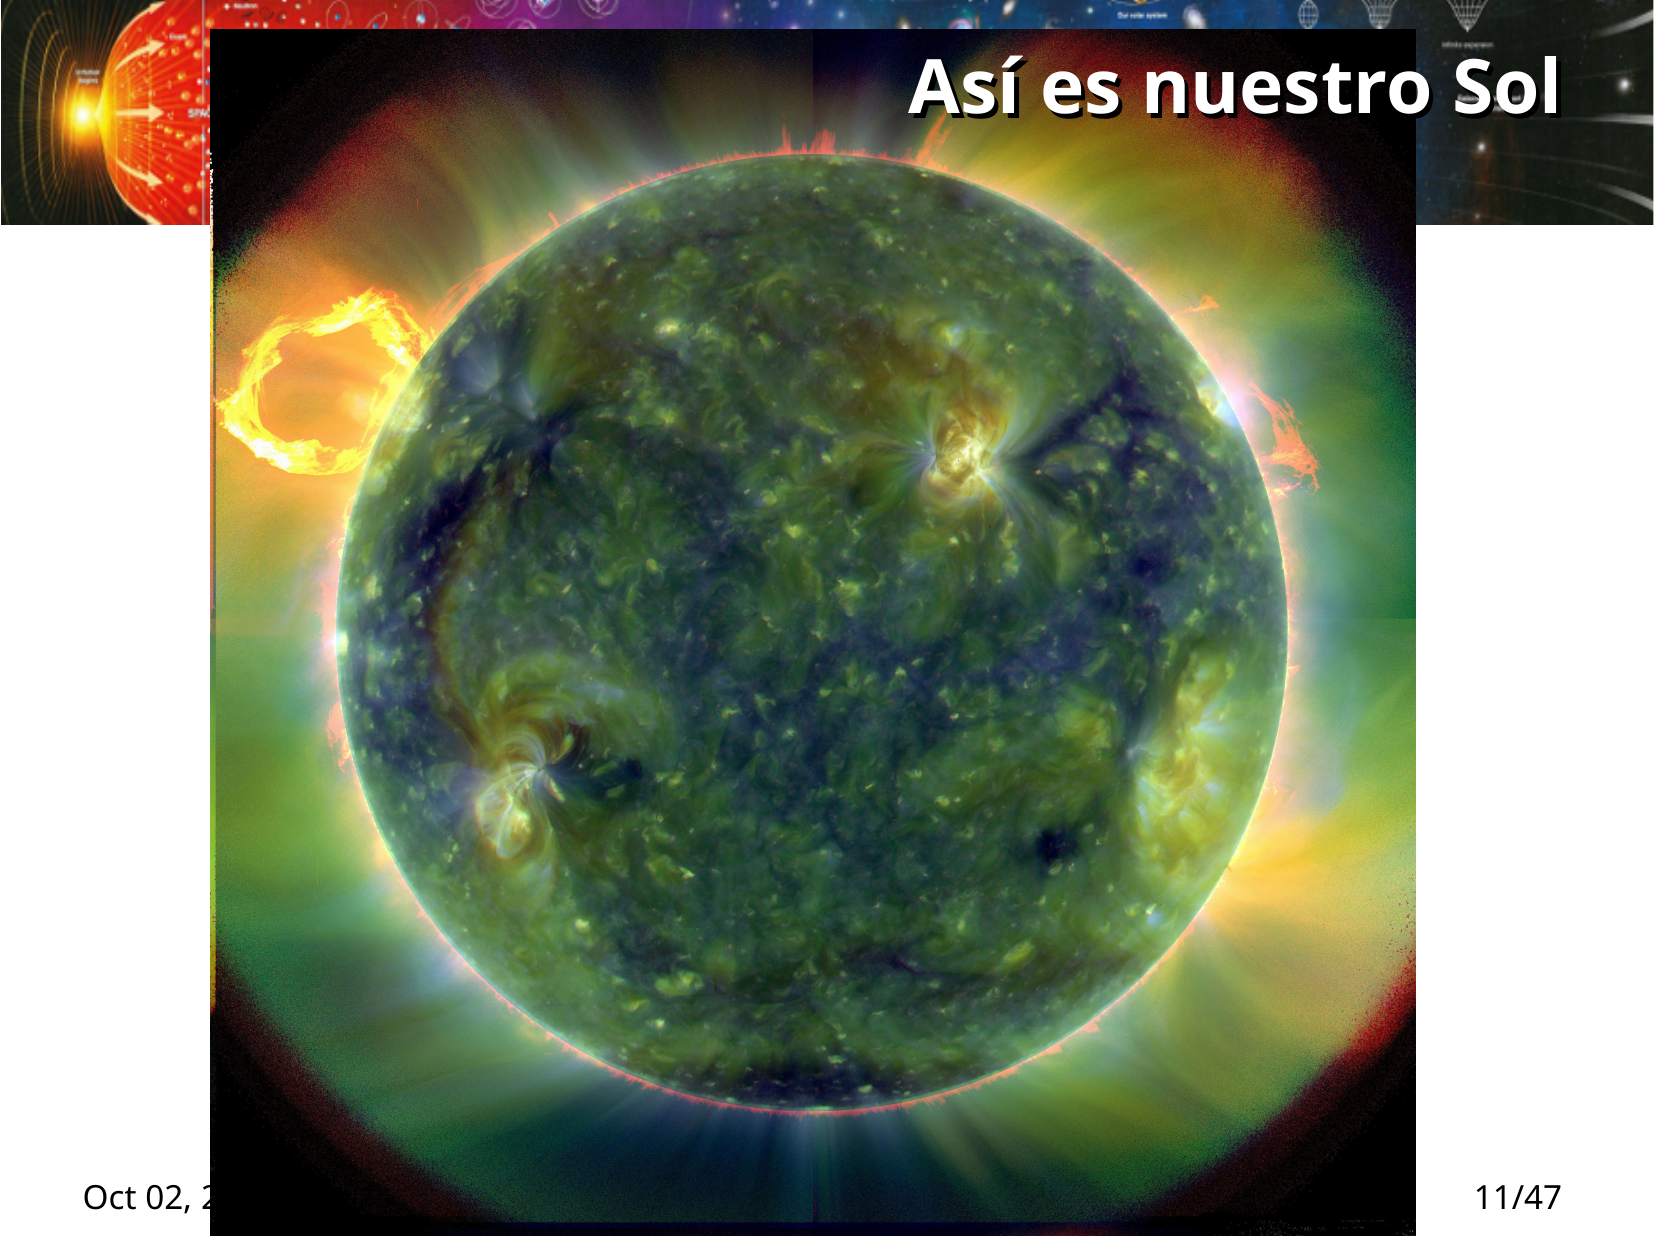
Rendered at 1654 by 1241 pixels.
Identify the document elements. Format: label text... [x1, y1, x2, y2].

title Así es nuestro Sol [75, 19, 1564, 151]
picture [1, 0, 1654, 1236]
